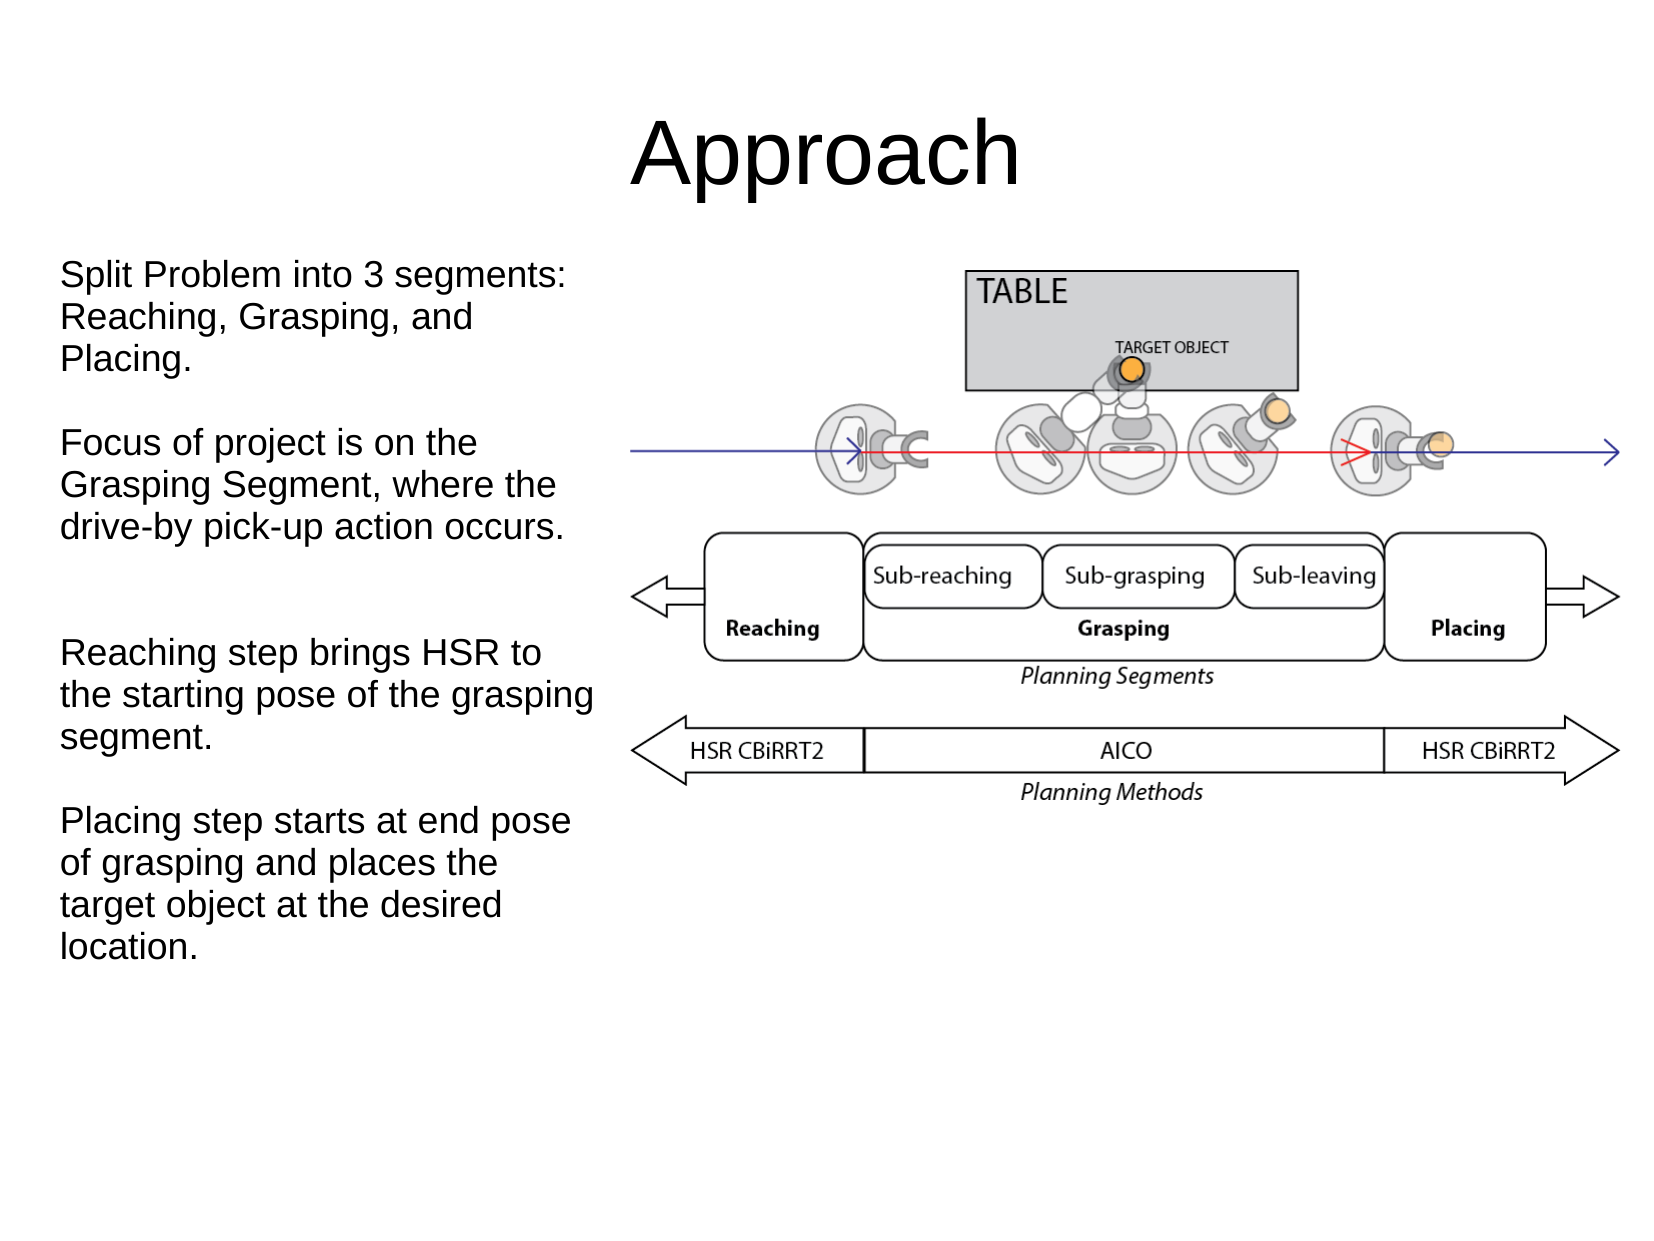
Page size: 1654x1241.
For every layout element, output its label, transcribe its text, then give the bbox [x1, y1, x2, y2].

text_box Split Problem into 3 segments: Reaching, Grasping, and Placing. Focus of project is on the Grasping Segment, where the drive-by pick-up action occurs. Reaching step brings HSR to the starting pose of the grasping segment. Placing step starts at end pose of grasping and places the target object at the desired location. [45, 246, 616, 1017]
picture [630, 269, 1621, 807]
title Approach [82, 49, 1571, 257]
